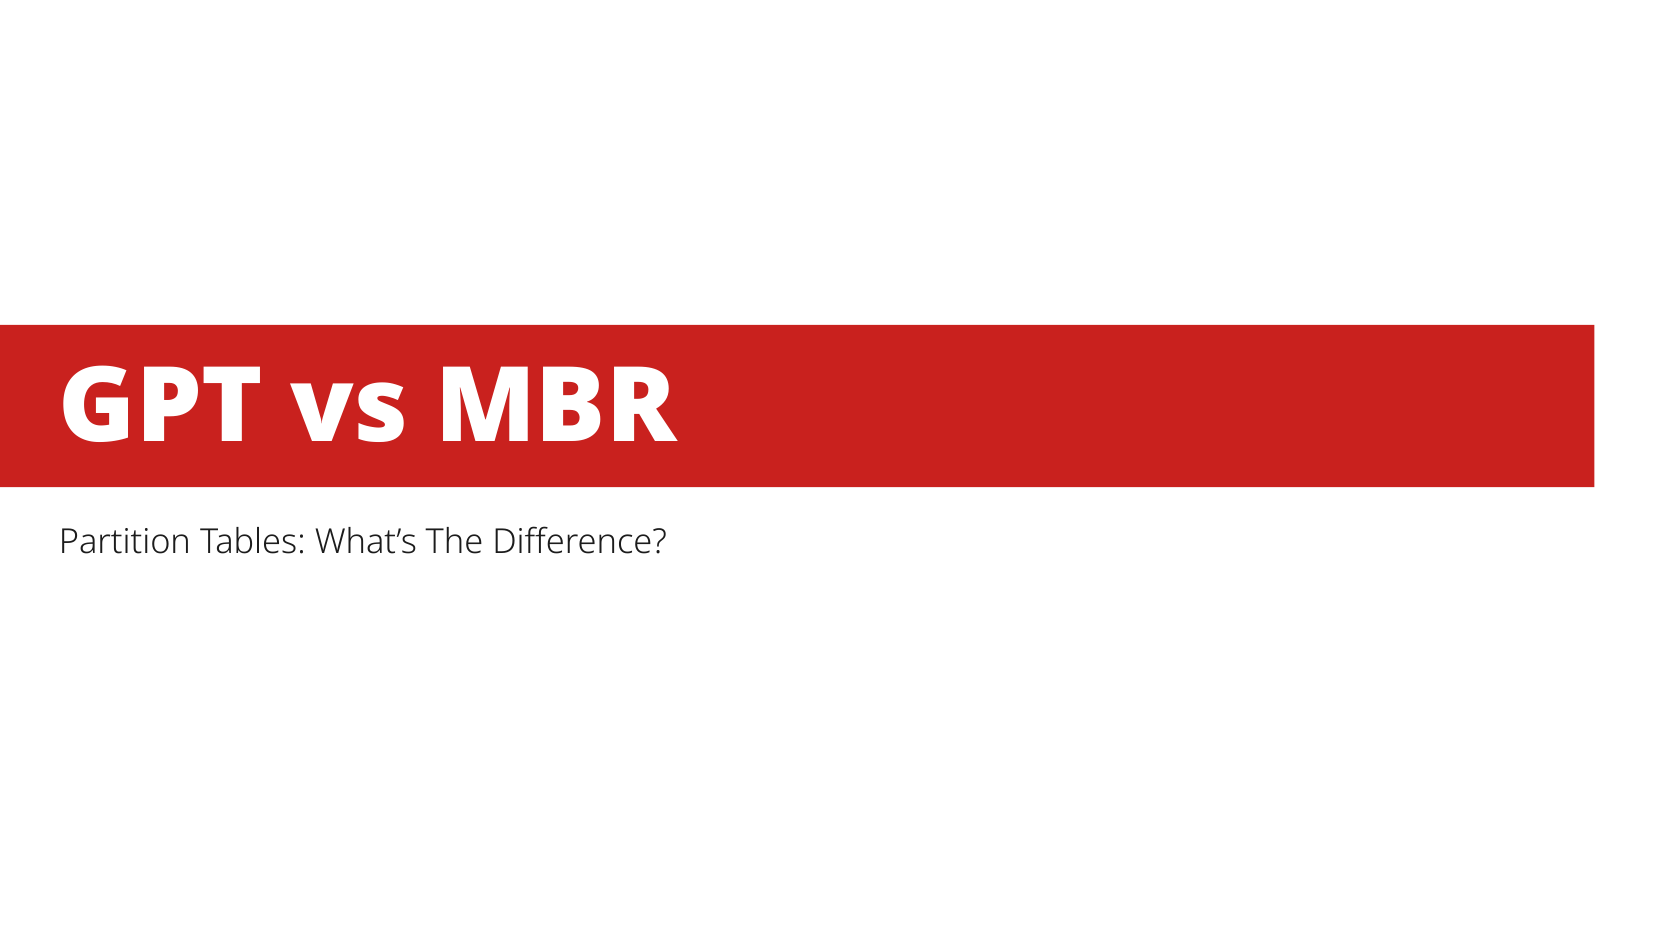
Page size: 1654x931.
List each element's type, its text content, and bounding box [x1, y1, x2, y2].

title GPT vs MBR [59, 354, 1565, 473]
subtitle Partition Tables: What’s The Difference? [59, 516, 1536, 827]
